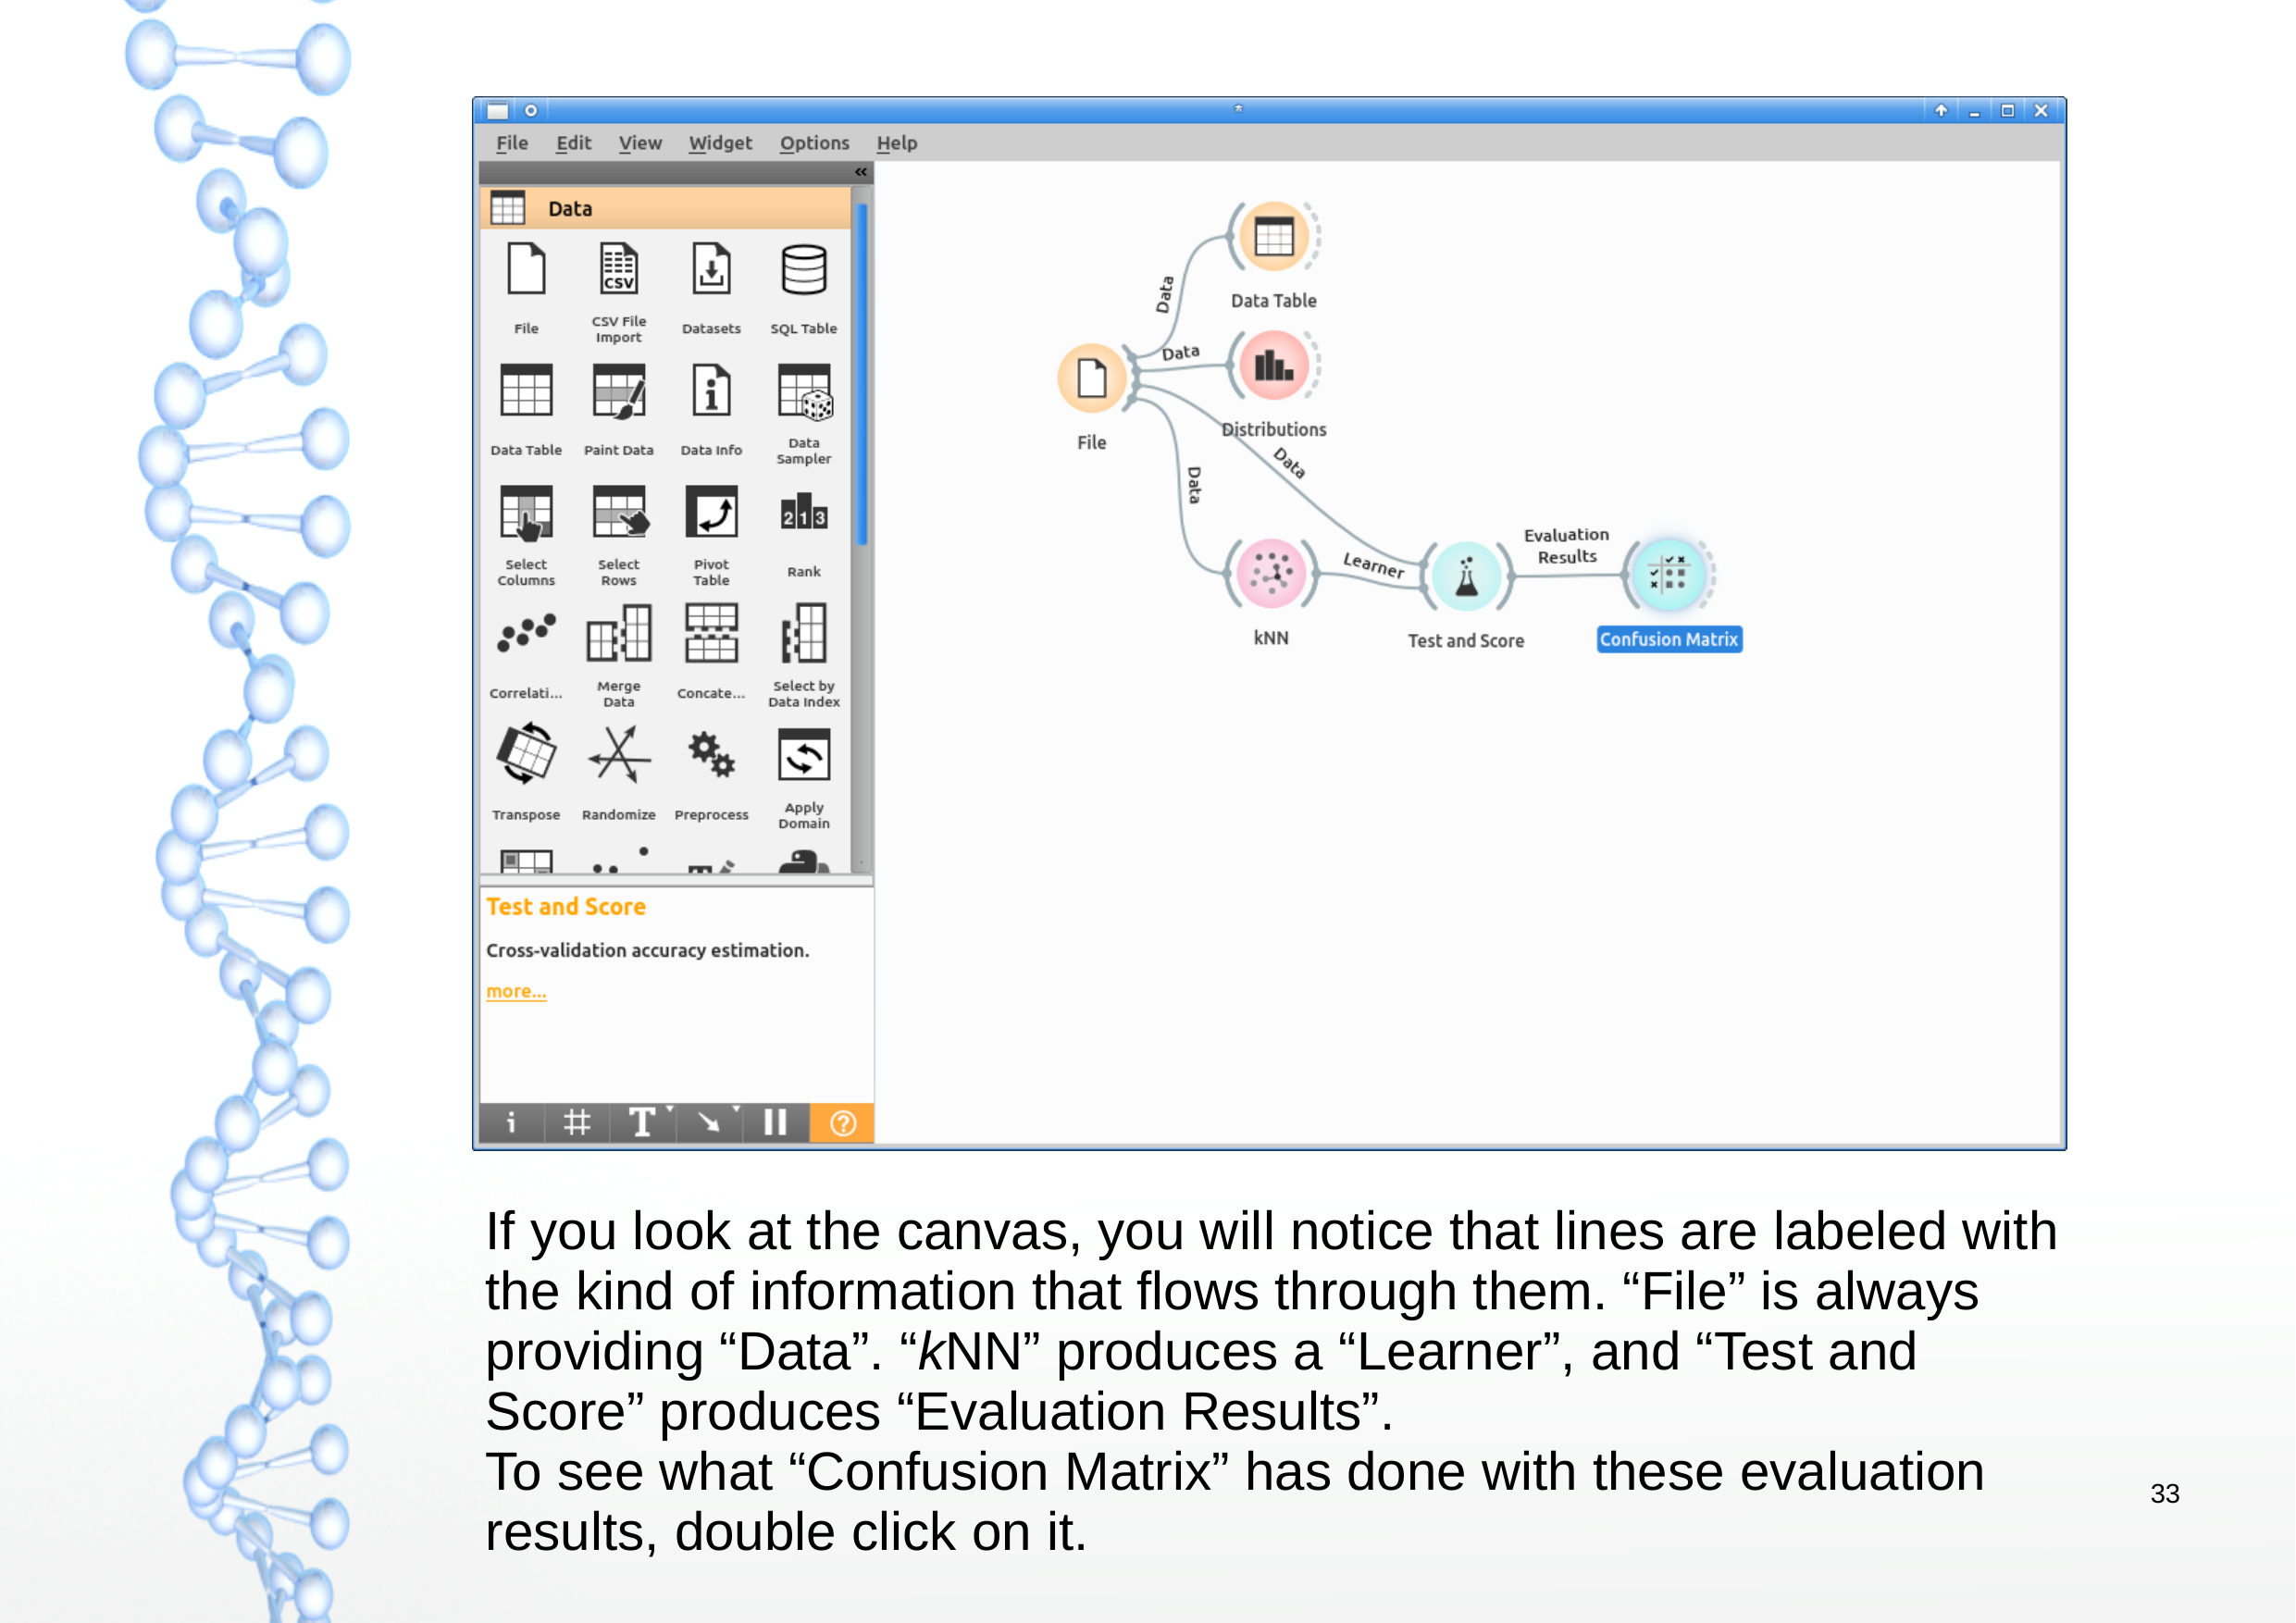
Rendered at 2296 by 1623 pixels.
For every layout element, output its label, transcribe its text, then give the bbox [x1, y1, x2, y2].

text_box If you look at the canvas, you will notice that lines are labeled with the kind of information that flows through them. “File” is always providing “Data”. “kNN” produces a “Learner”, and “Test and Score” produces “Evaluation Results”. To see what “Confusion Matrix” has done with these evaluation results, double click on it. [472, 1194, 2083, 1568]
picture [0, 0, 2296, 1623]
